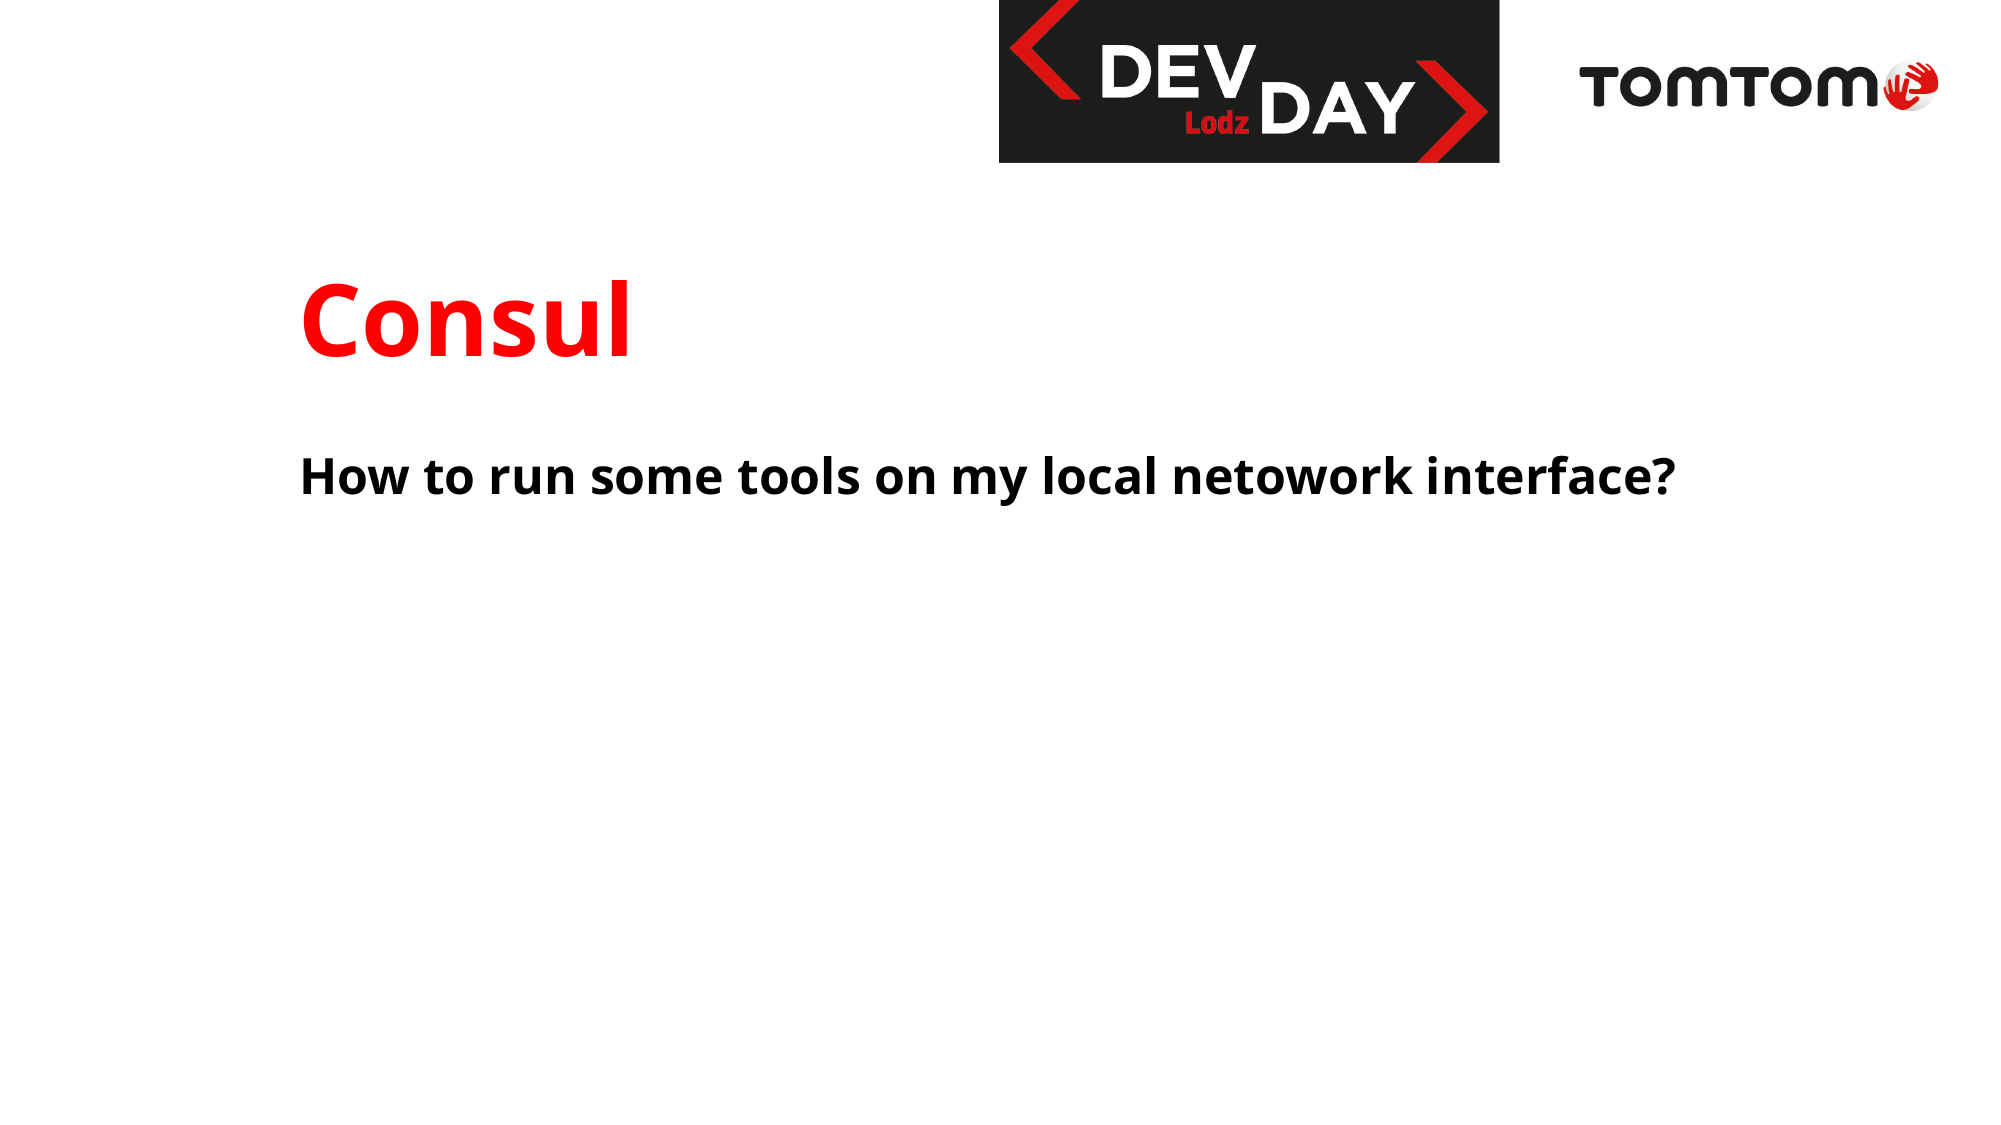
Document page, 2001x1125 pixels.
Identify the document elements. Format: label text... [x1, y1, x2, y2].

text_box How to run some tools on my local netowork interface? [284, 437, 1718, 572]
picture [999, 0, 2000, 164]
text_box Consul [283, 249, 1717, 385]
